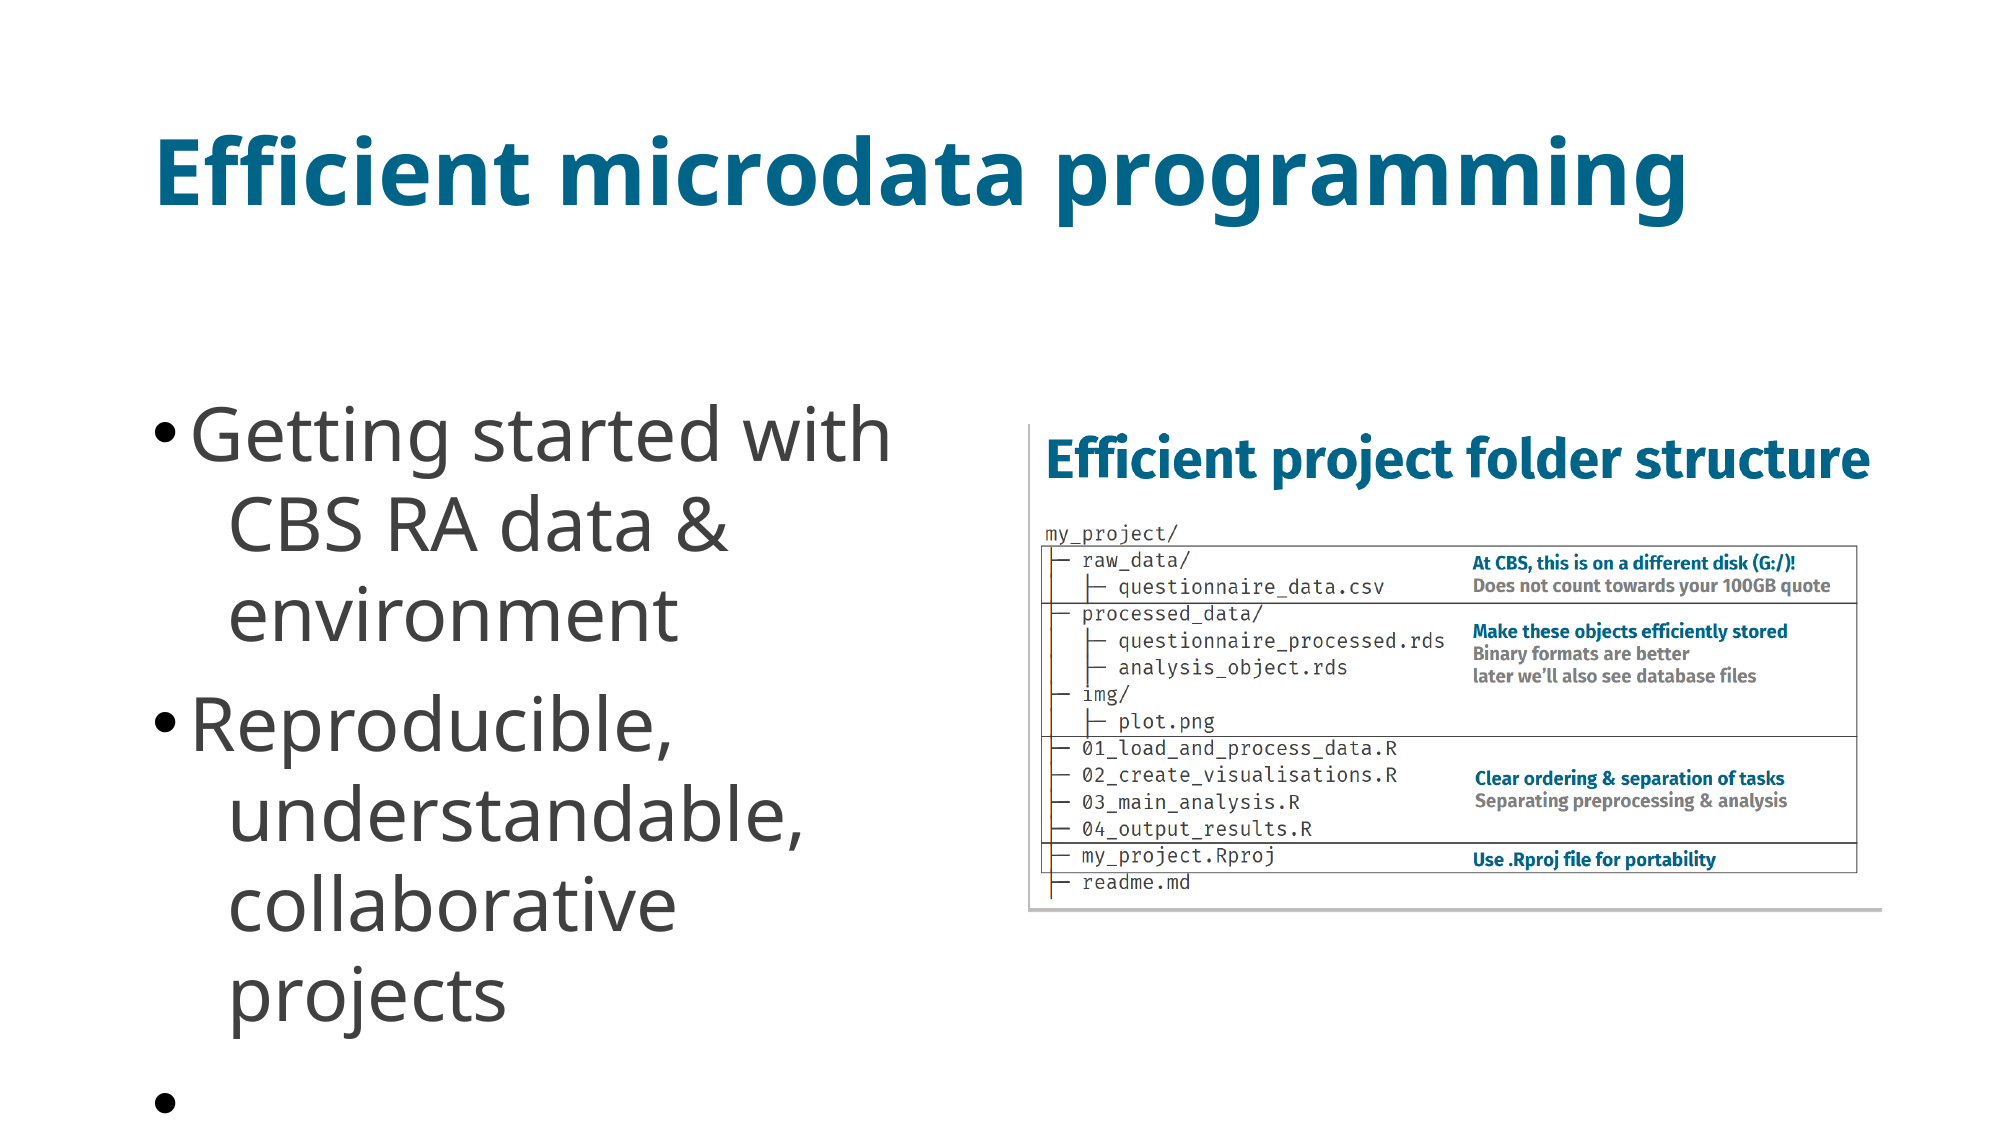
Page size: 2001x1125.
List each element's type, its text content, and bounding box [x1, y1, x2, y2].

title Efficient microdata programming [137, 59, 1863, 278]
picture [1030, 418, 1886, 908]
list Getting started with CBS RA data & environment Reproducible, understandable, collaborative projects [137, 378, 989, 1066]
